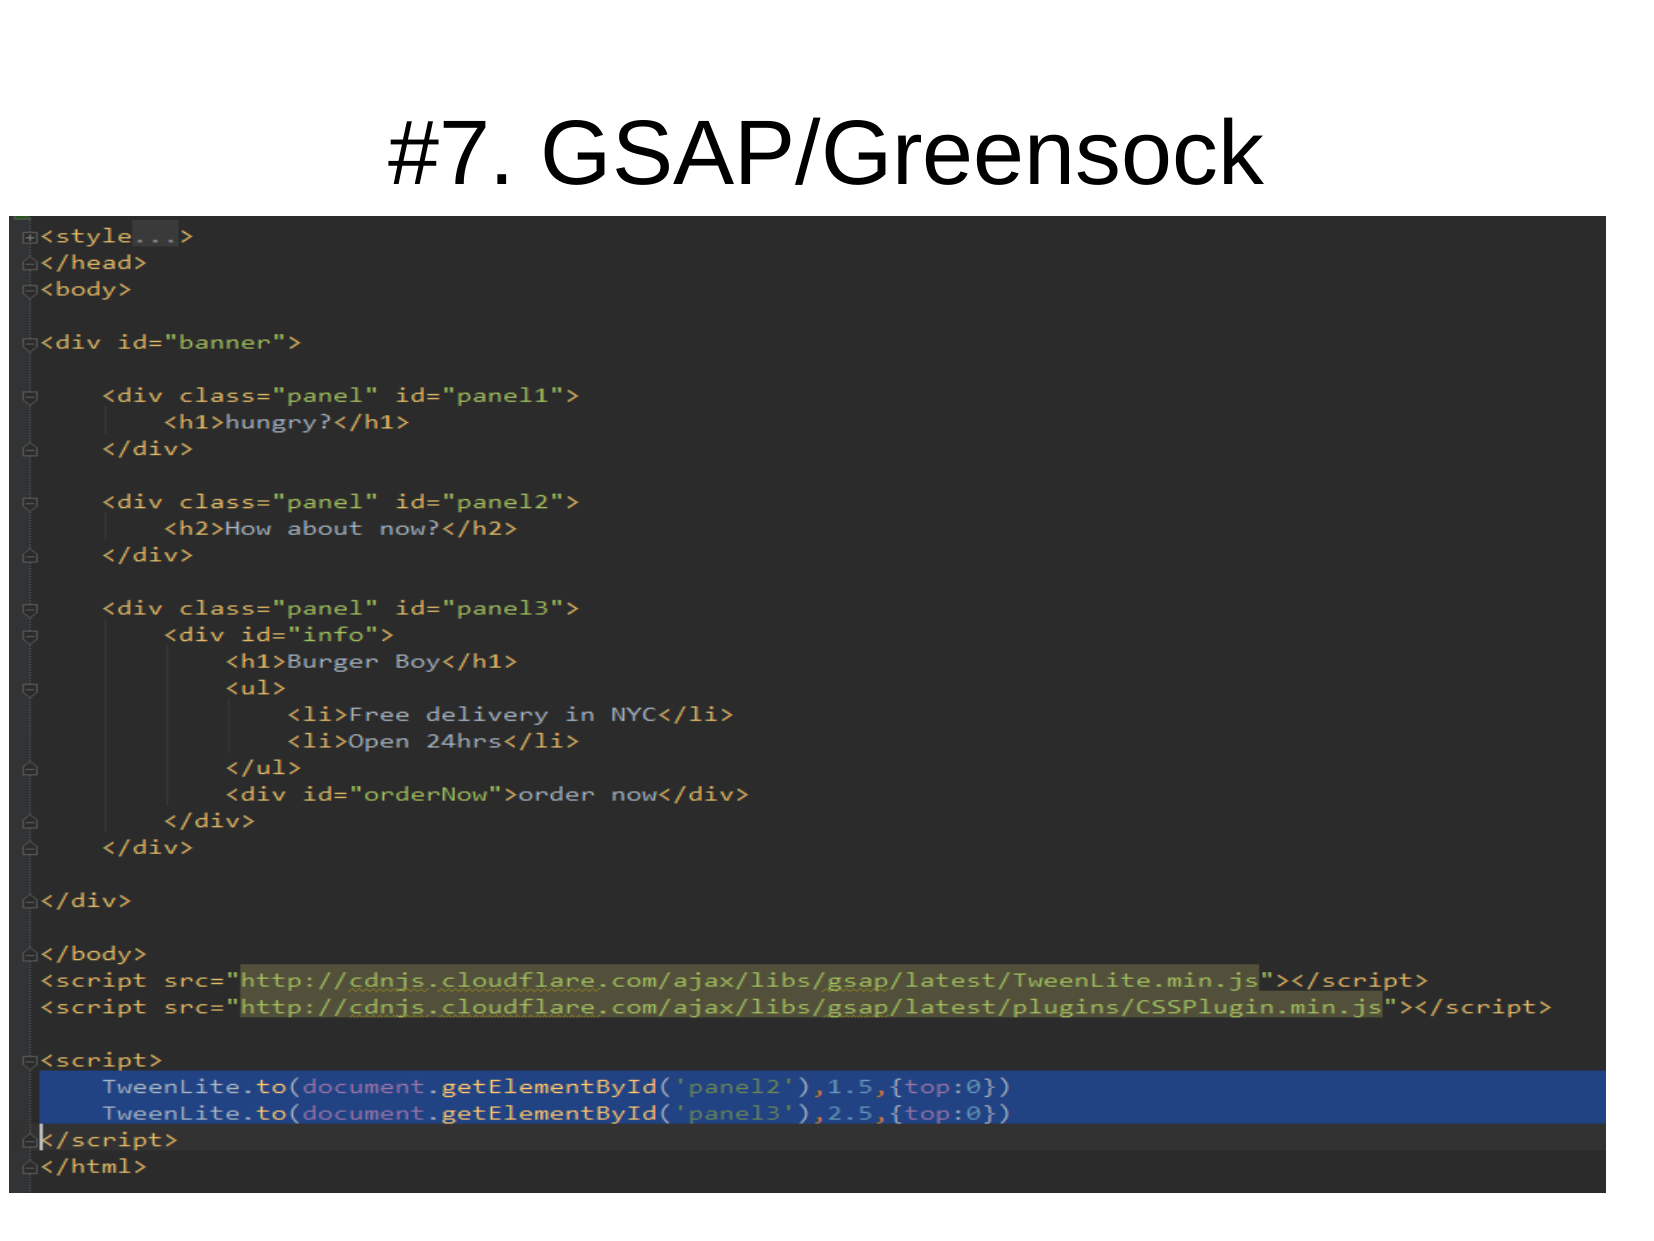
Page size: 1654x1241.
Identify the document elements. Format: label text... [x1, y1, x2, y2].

title #7. GSAP/Greensock [82, 49, 1571, 216]
picture [9, 216, 1606, 1193]
